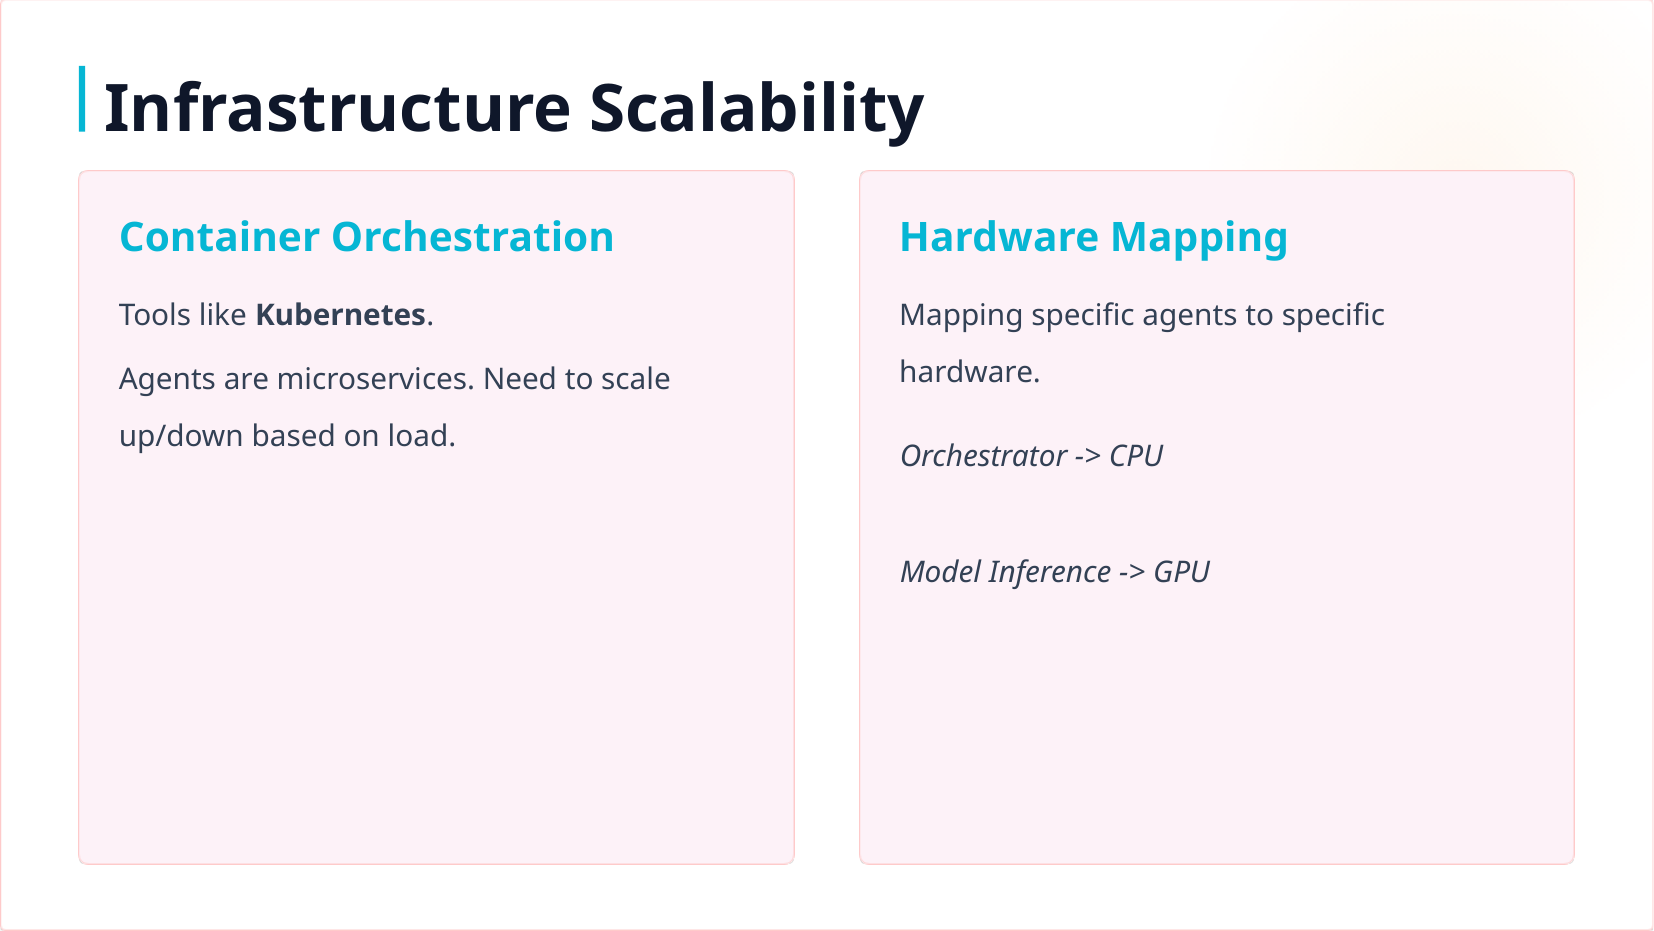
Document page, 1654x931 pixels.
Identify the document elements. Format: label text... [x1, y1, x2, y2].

text_box [78, 65, 86, 132]
text_box Infrastructure Scalability [104, 65, 1649, 145]
text_box Mapping specific agents to specific hardware. [899, 275, 1535, 389]
text_box Orchestrator -> CPU [899, 415, 1536, 473]
text_box Agents are microservices. Need to scale up/down based on load. [118, 338, 755, 453]
text_box Tools like Kubernetes. [118, 275, 755, 332]
picture [0, 0, 1654, 931]
text_box Hardware Mapping [899, 210, 1567, 260]
text_box Model Inference -> GPU [899, 531, 1536, 589]
text_box Container Orchestration [118, 210, 787, 260]
